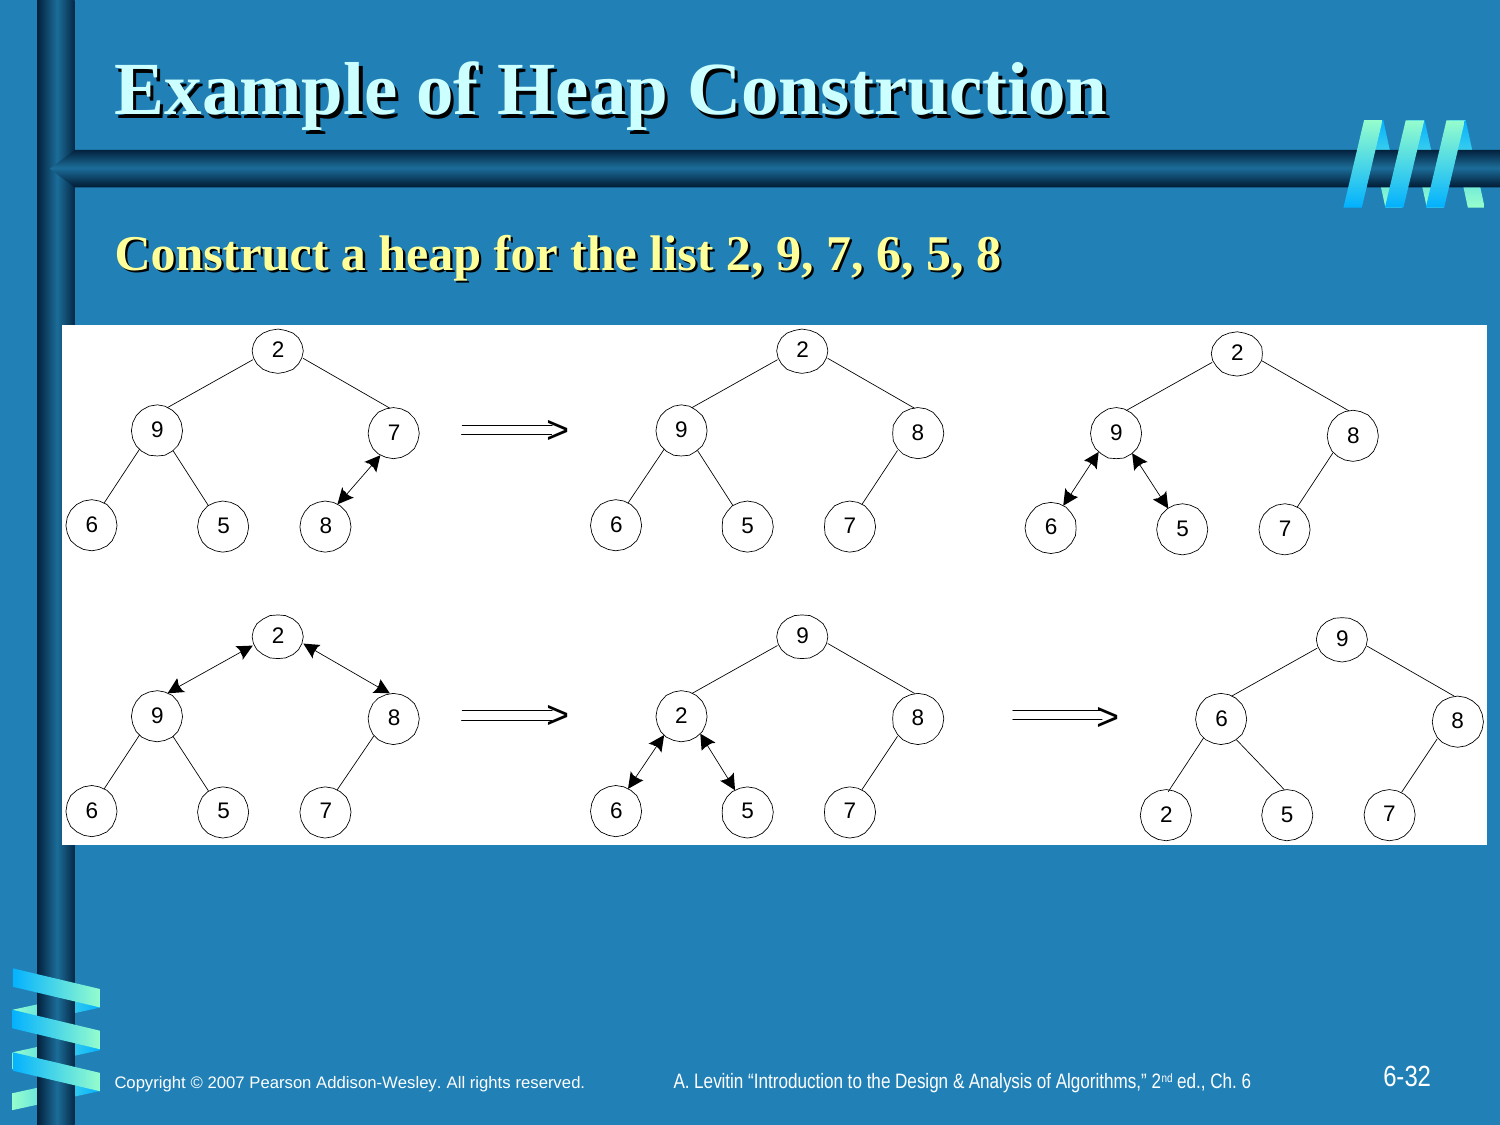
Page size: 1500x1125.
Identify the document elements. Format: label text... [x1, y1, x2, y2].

title Example of Heap Construction [99, 24, 1345, 138]
text_box Construct a heap for the list 2, 9, 7, 6, 5, 8 [99, 212, 1038, 288]
picture [62, 324, 1488, 845]
